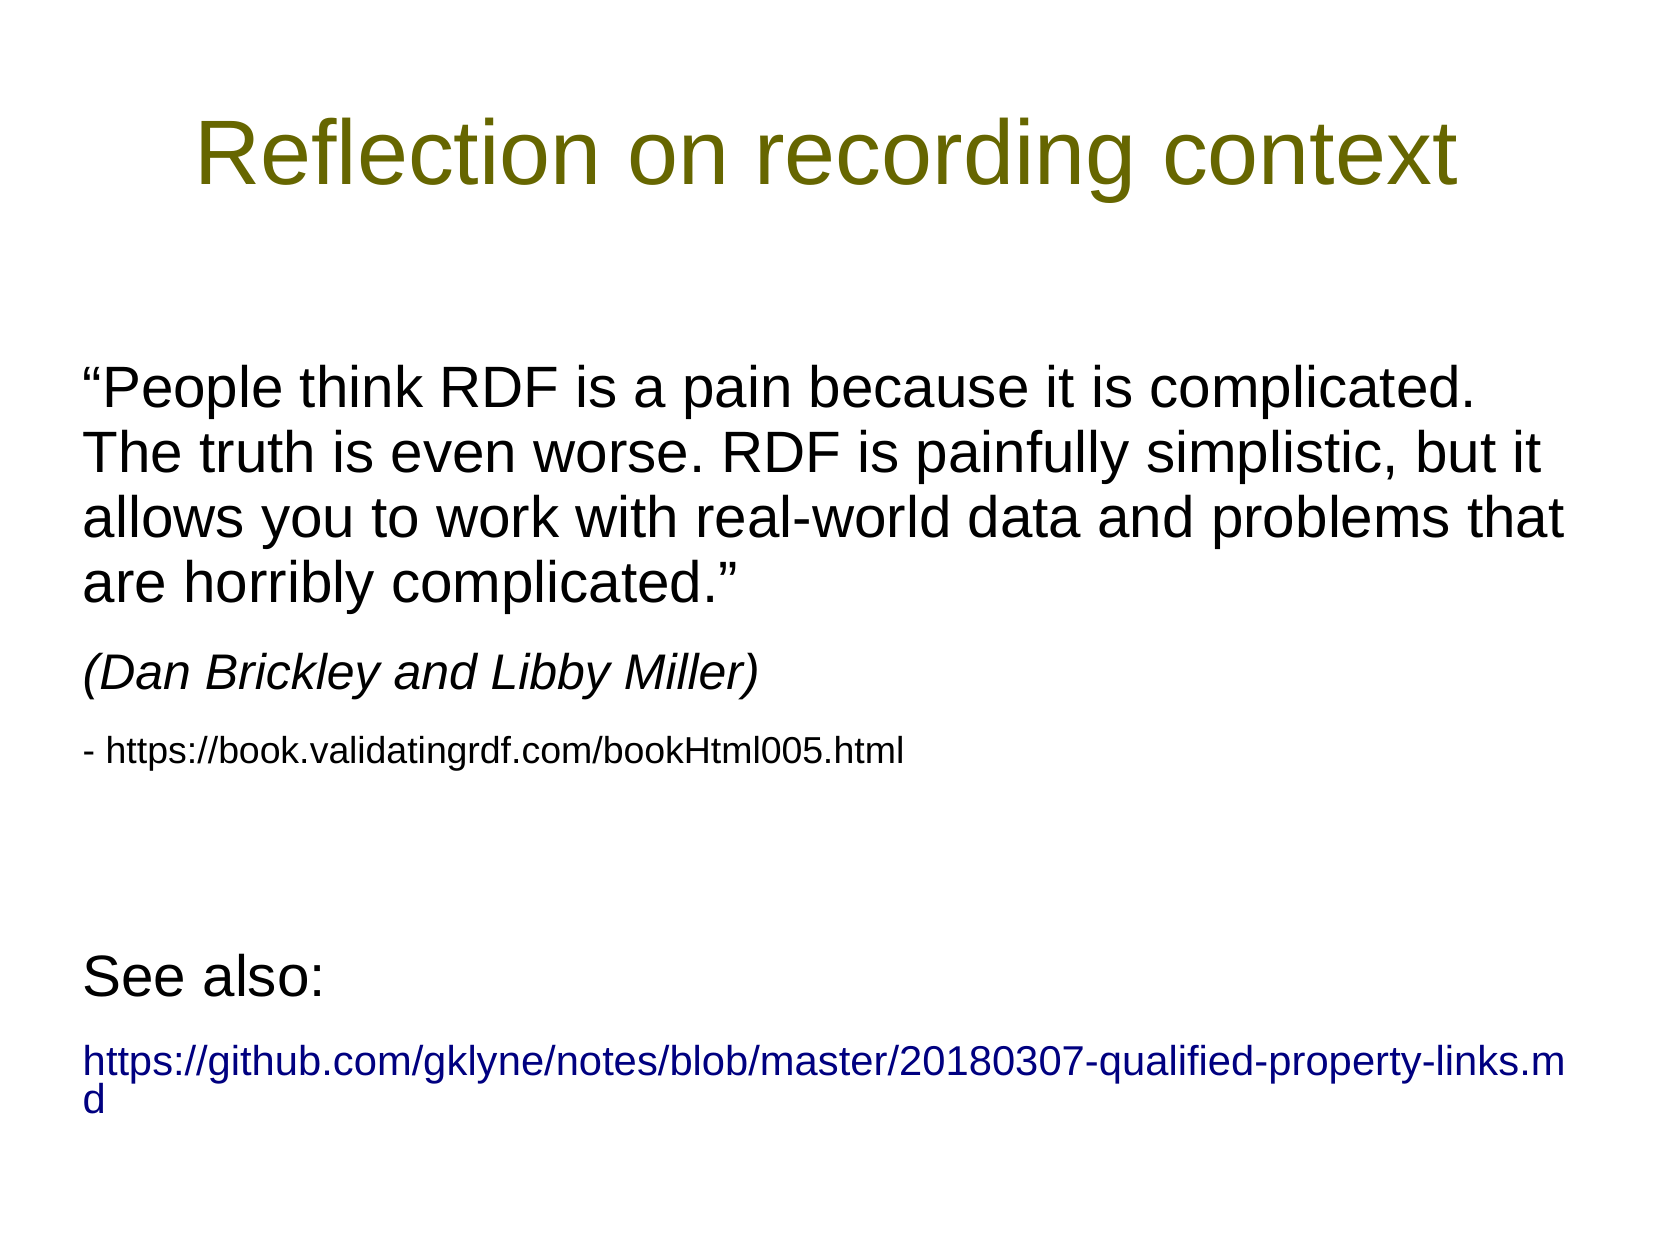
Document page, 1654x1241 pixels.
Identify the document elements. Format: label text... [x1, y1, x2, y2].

list “People think RDF is a pain because it is complicated. The truth is even worse. RDF is painfully simplistic, but it allows you to work with real-world data and problems that are horribly complicated.” (Dan Brickley and Libby Miller) - https://book.validatingrdf.com/bookHtml005.html See also: https://github.com/gklyne/notes/blob/master/20180307-qualified-property-links.md [82, 354, 1571, 1157]
title Reflection on recording context [82, 49, 1571, 257]
